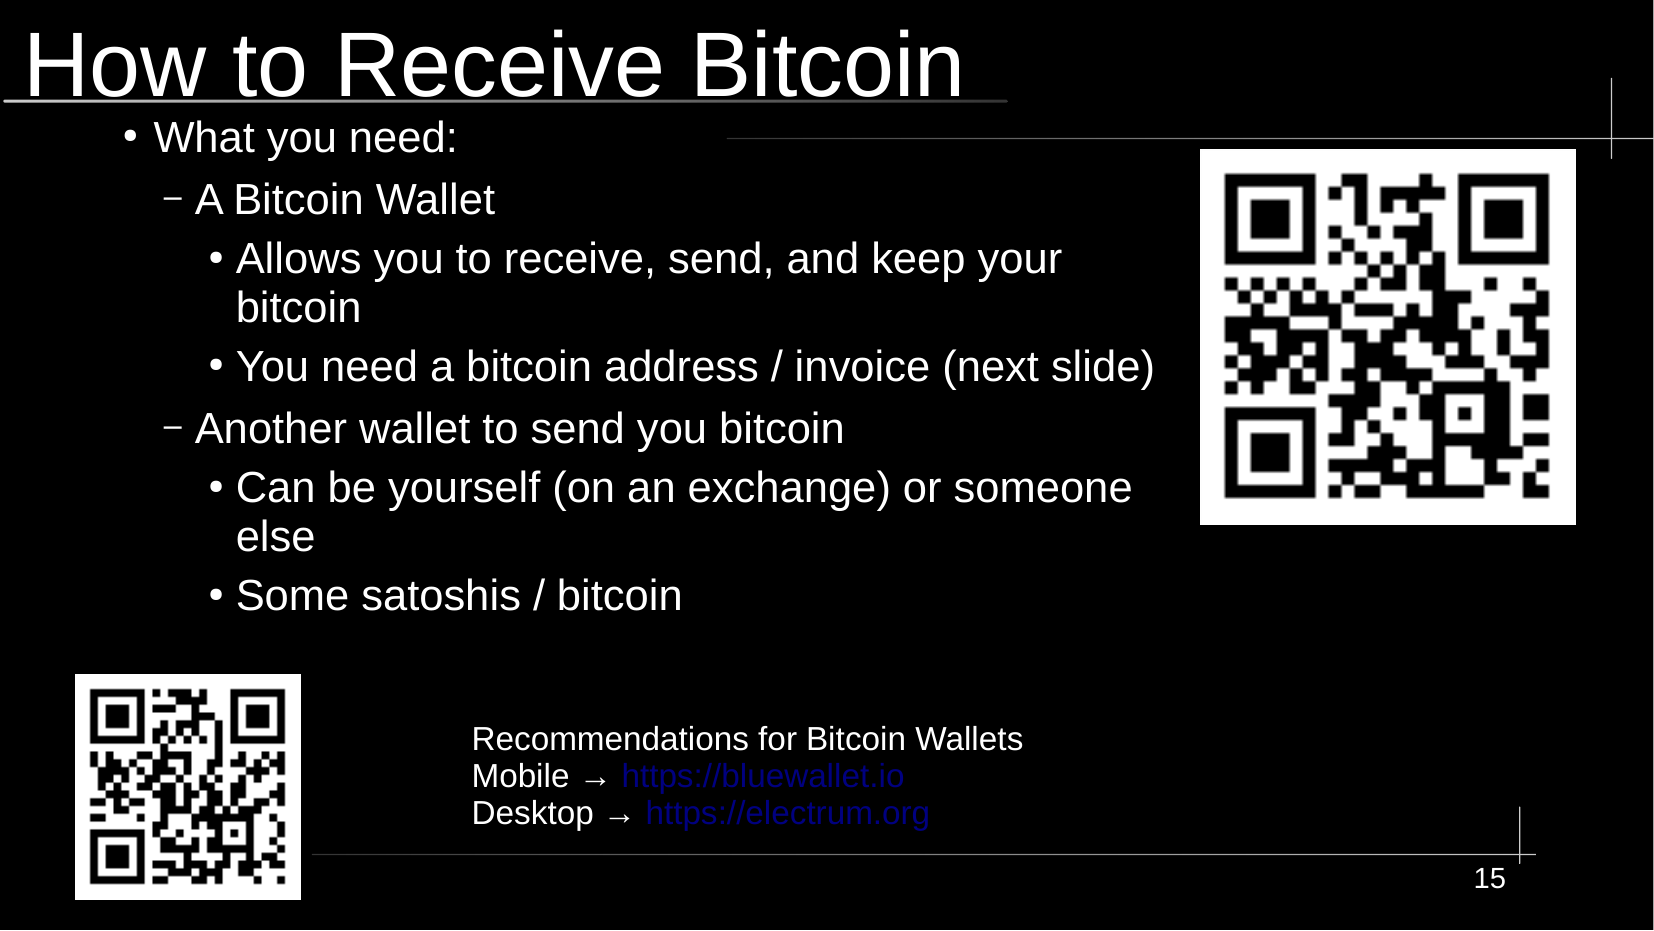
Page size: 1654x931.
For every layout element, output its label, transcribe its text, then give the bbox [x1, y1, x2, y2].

list What you need: A Bitcoin Wallet Allows you to receive, send, and keep your bitcoin You need a bitcoin address / invoice (next slide) Another wallet to send you bitcoin Can be yourself (on an exchange) or someone else Some satoshis / bitcoin [112, 112, 1189, 638]
title How to Receive Bitcoin [23, 11, 1589, 119]
picture [1200, 149, 1576, 526]
picture [75, 674, 301, 901]
text_box Recommendations for Bitcoin Wallets Mobile → https://bluewallet.io Desktop → https://electrum.org [456, 713, 1126, 863]
